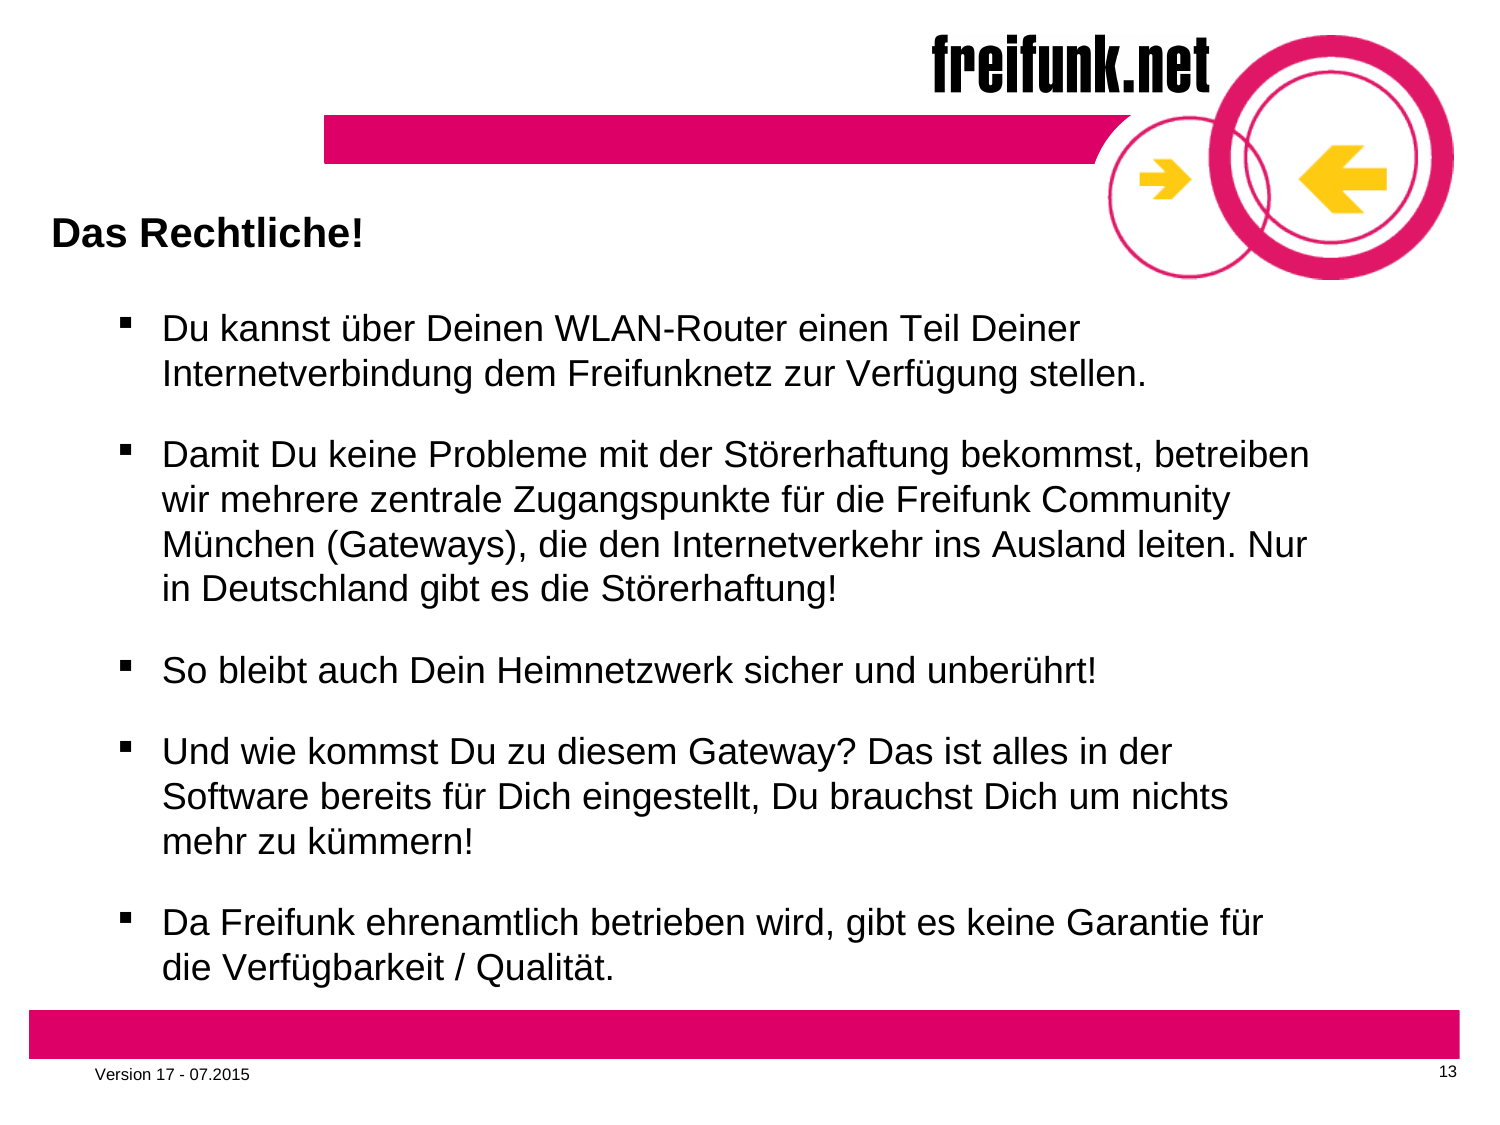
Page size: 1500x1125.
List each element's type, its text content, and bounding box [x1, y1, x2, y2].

picture [932, 34, 1454, 280]
text_box Du kannst über Deinen WLAN-Router einen Teil Deiner Internetverbindung dem Freifunknetz zur Verfügung stellen. Damit Du keine Probleme mit der Störerhaftung bekommst, betreiben wir mehrere zentrale Zugangspunkte für die Freifunk Community München (Gateways), die den Internetverkehr ins Ausland leiten. Nur in Deutschland gibt es die Störerhaftung! So bleibt auch Dein Heimnetzwerk sicher und unberührt! Und wie kommst Du zu diesem Gateway? Das ist alles in der Software bereits für Dich eingestellt, Du brauchst Dich um nichts mehr zu kümmern! Da Freifunk ehrenamtlich betrieben wird, gibt es keine Garantie für die Verfügbarkeit / Qualität. [55, 304, 1330, 995]
text_box Das Rechtliche! [51, 206, 1044, 286]
